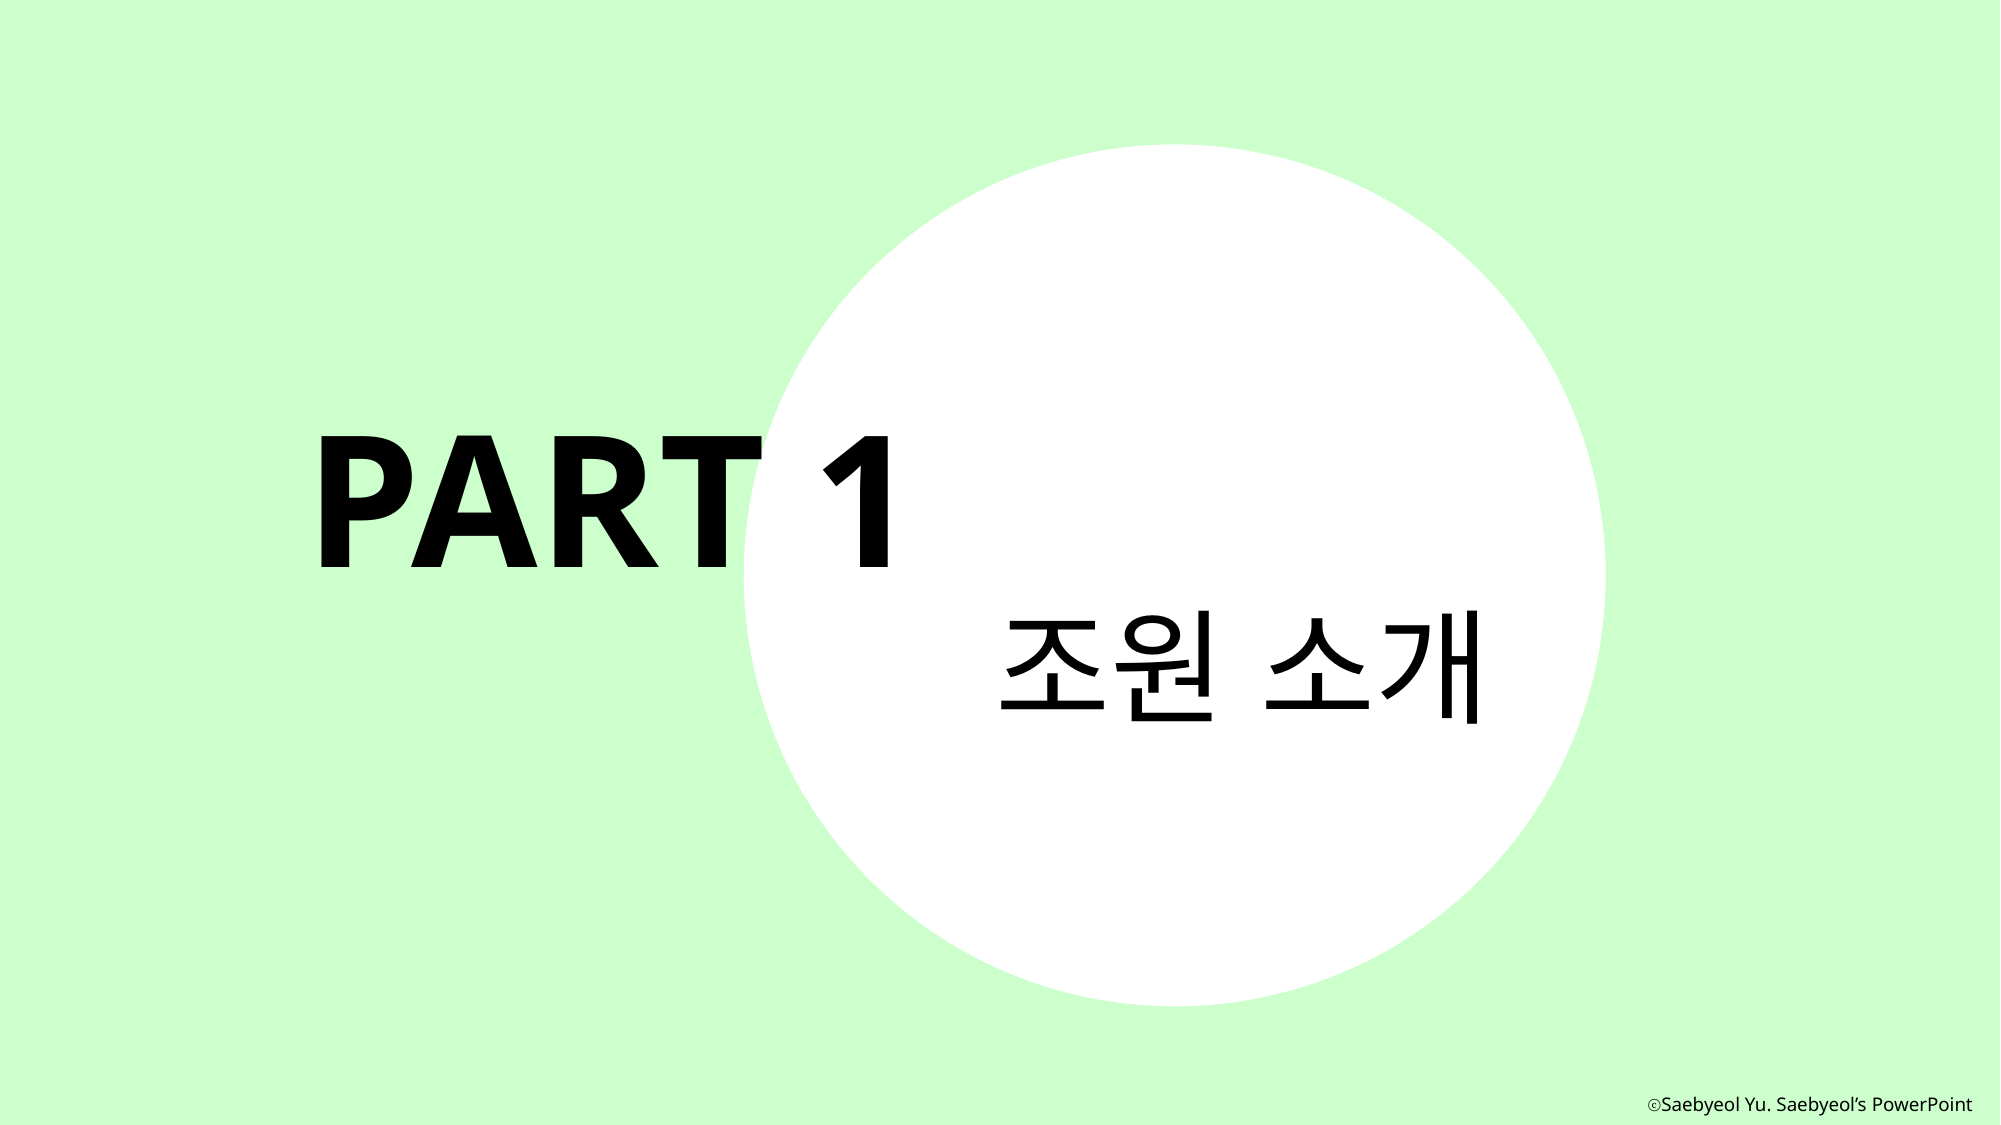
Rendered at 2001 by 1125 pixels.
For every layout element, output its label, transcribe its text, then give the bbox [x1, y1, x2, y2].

text_box PART 1 [290, 363, 933, 629]
text_box [747, 144, 1606, 1007]
text_box 조원 소개 [980, 562, 1505, 759]
